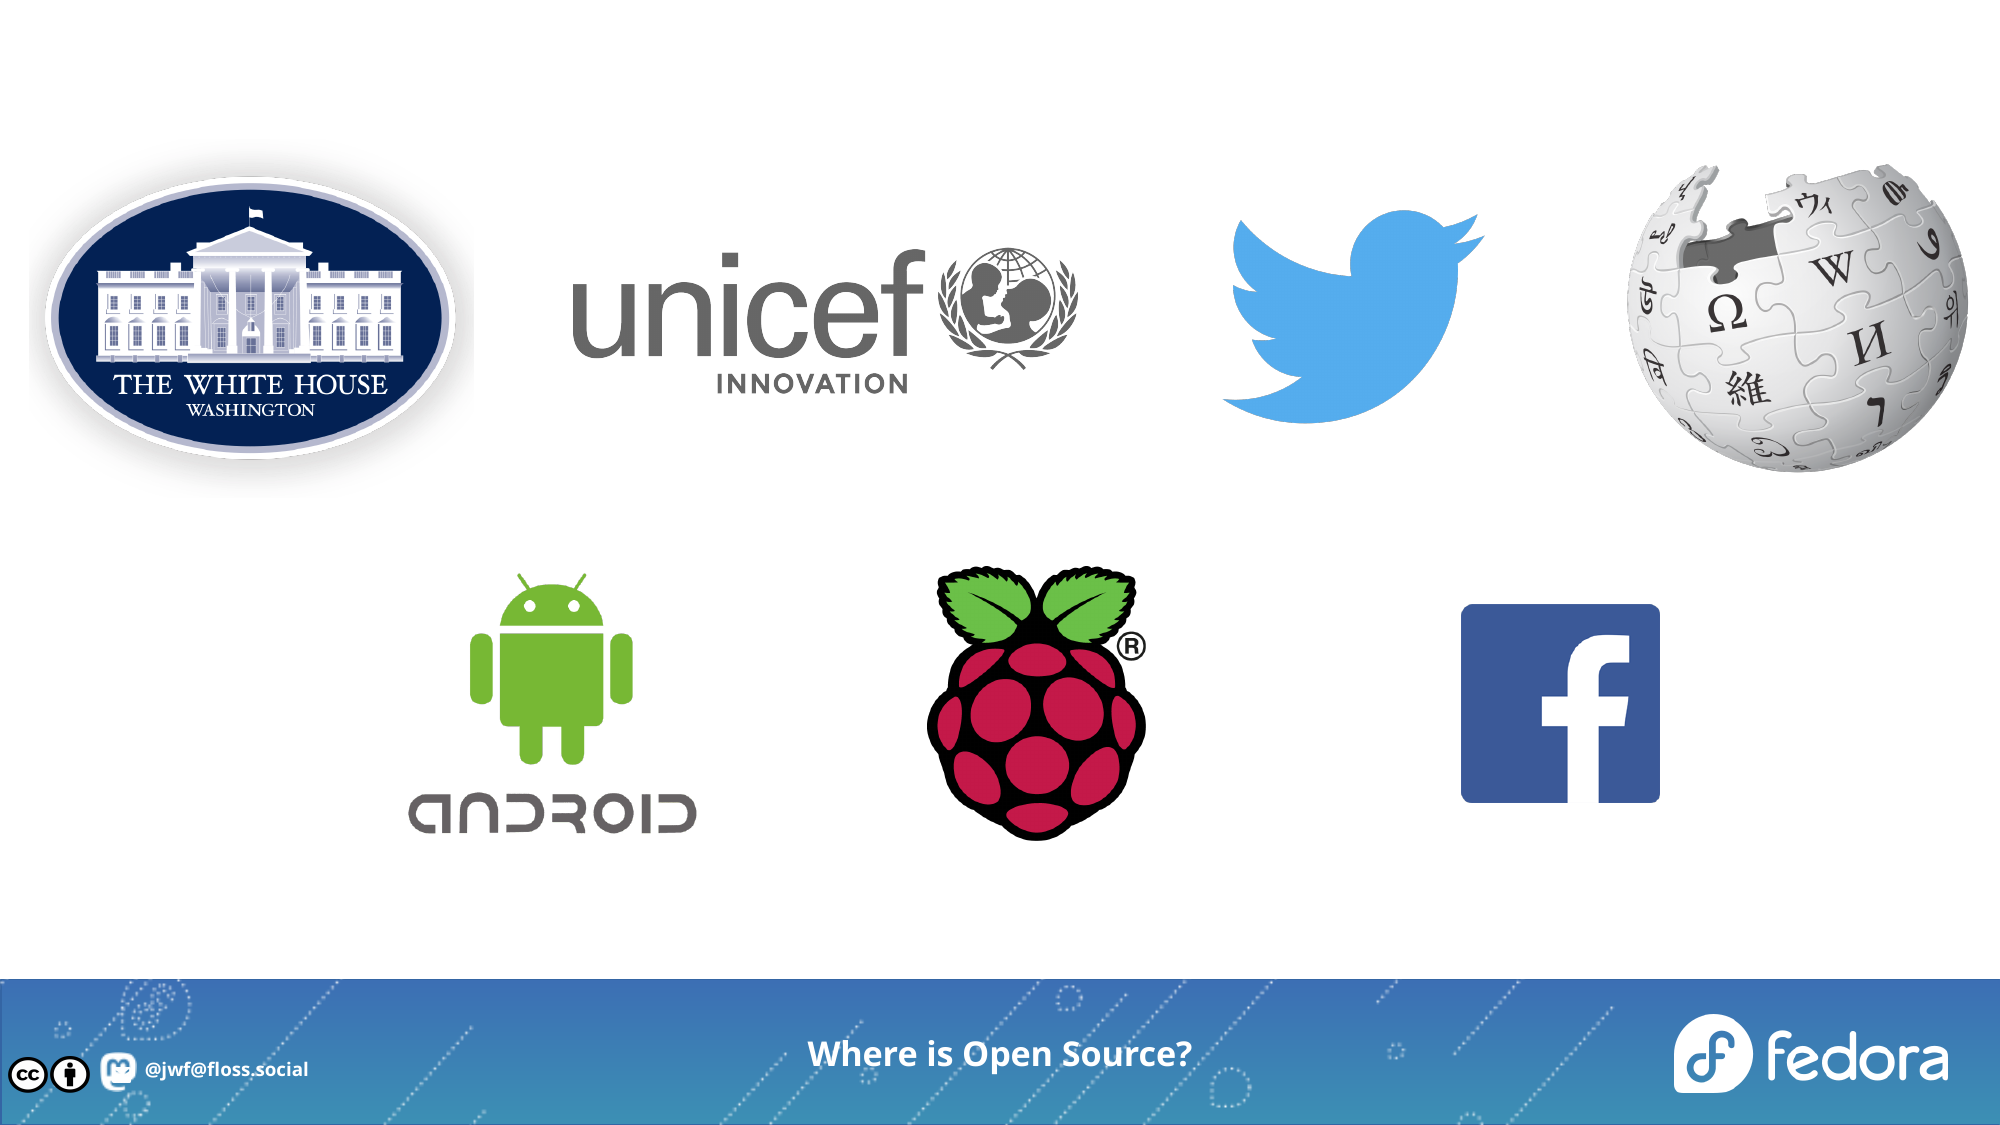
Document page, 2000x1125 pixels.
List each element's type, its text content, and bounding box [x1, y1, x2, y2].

picture [1158, 125, 1546, 513]
picture [573, 236, 1078, 401]
picture [0, 546, 1661, 1125]
subtitle Where is Open Source? [337, 1018, 1663, 1077]
picture [29, 139, 474, 498]
picture [1626, 162, 1970, 476]
list @jwf@floss.social [135, 1047, 319, 1084]
picture [1674, 1014, 1948, 1093]
